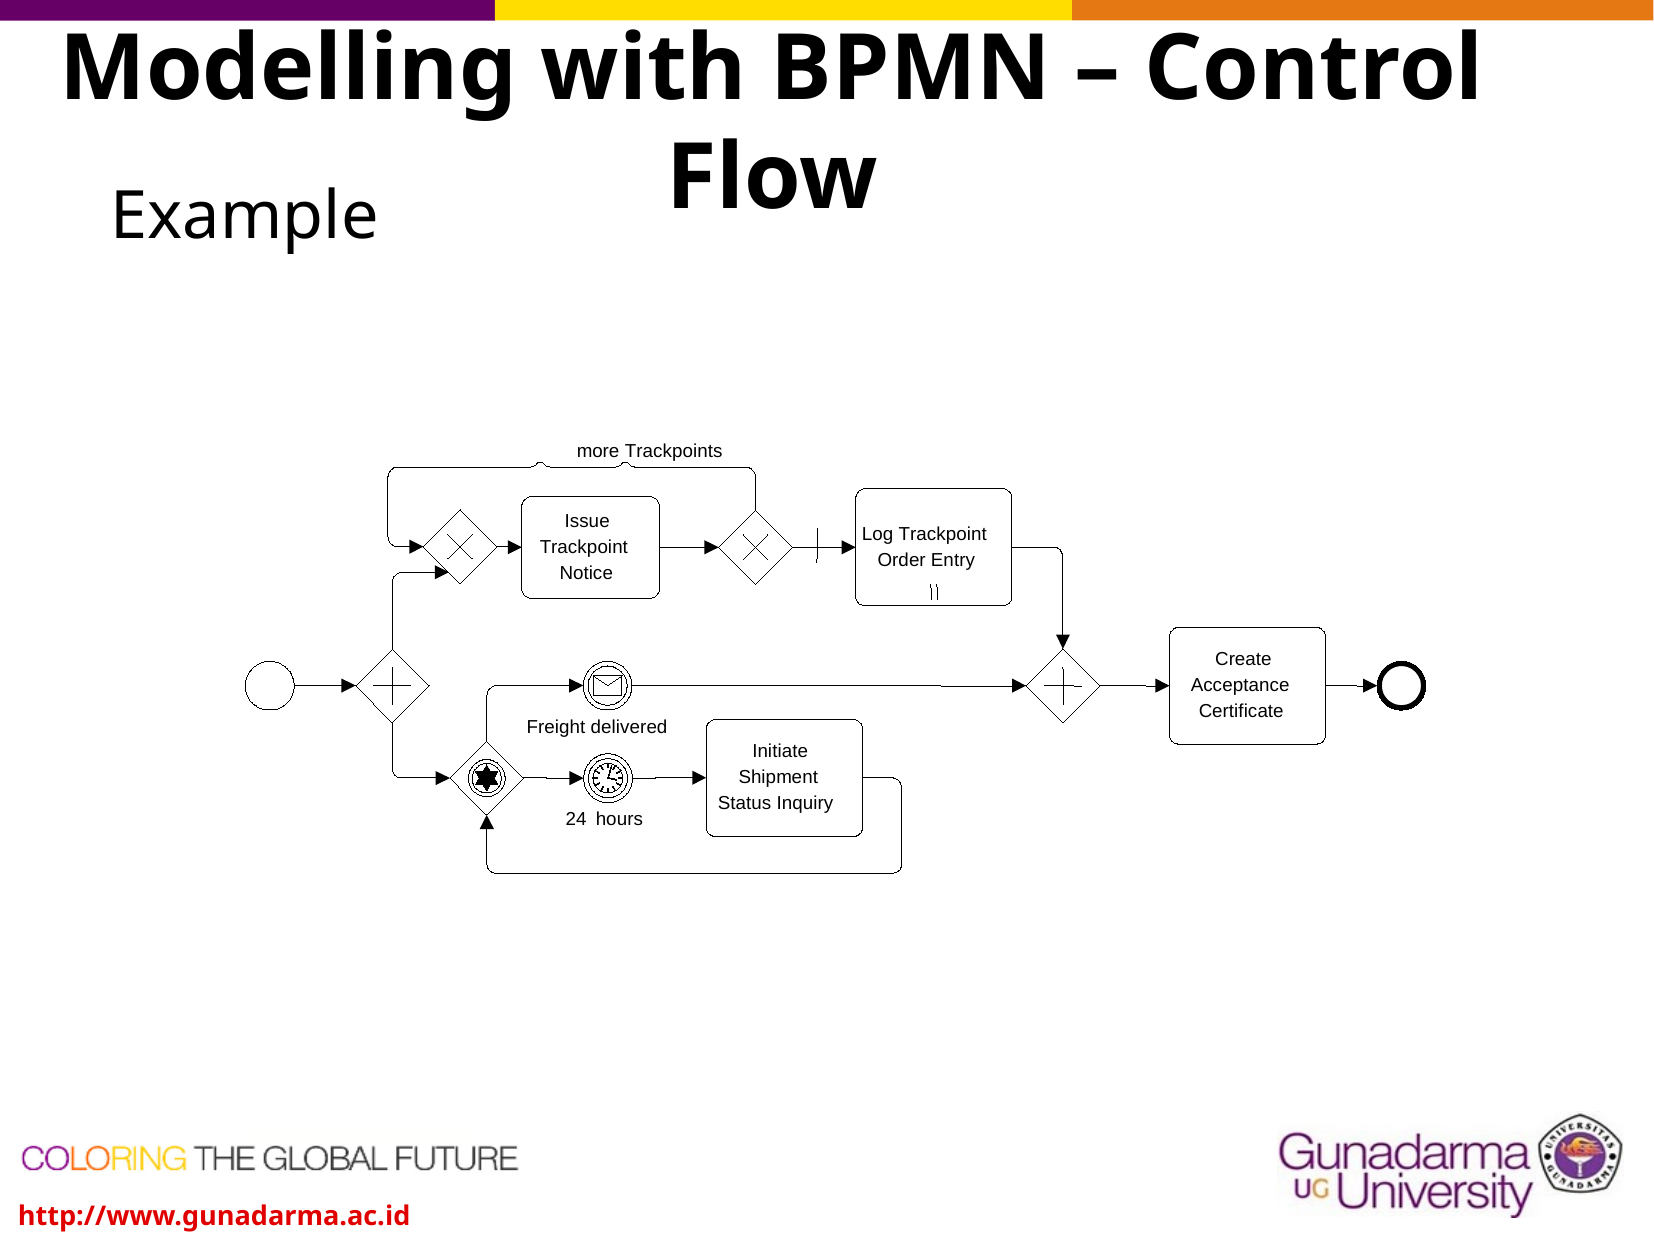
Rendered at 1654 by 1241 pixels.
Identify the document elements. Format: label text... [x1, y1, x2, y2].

text_box [692, 719, 863, 836]
text_box Log Trackpoint [861, 521, 988, 545]
text_box [583, 753, 633, 802]
text_box [245, 661, 295, 709]
text_box [1012, 634, 1100, 722]
text_box more Trackpoints [576, 439, 723, 462]
text_box Notice [559, 560, 614, 584]
text_box Issue [564, 508, 616, 531]
text_box [507, 496, 660, 598]
text_box Initiate [752, 739, 814, 762]
picture [1277, 1111, 1624, 1218]
text_box [1155, 628, 1326, 744]
text_box [341, 678, 355, 693]
text_box Create [1215, 646, 1278, 670]
picture [17, 1126, 529, 1189]
text_box [569, 678, 583, 693]
text_box Shipment [738, 765, 819, 788]
text_box Certificate [1198, 699, 1284, 722]
text_box [356, 649, 429, 722]
text_box Freight delivered [526, 714, 668, 738]
text_box [841, 488, 1012, 605]
text_box hours [595, 806, 644, 830]
text_box [569, 771, 583, 786]
text_box [583, 661, 632, 709]
text_box [409, 509, 497, 583]
title Modelling with BPMN – Control Flow [0, 0, 1654, 139]
list Example [80, 164, 1543, 1126]
text_box [1363, 661, 1426, 710]
text_box Order Entry [877, 547, 976, 570]
text_box Trackpoint [539, 534, 629, 558]
text_box 24 [565, 806, 593, 830]
text_box Status Inquiry [717, 791, 834, 814]
text_box Acceptance [1190, 672, 1290, 696]
text_box [704, 510, 793, 584]
text_box [435, 741, 523, 830]
